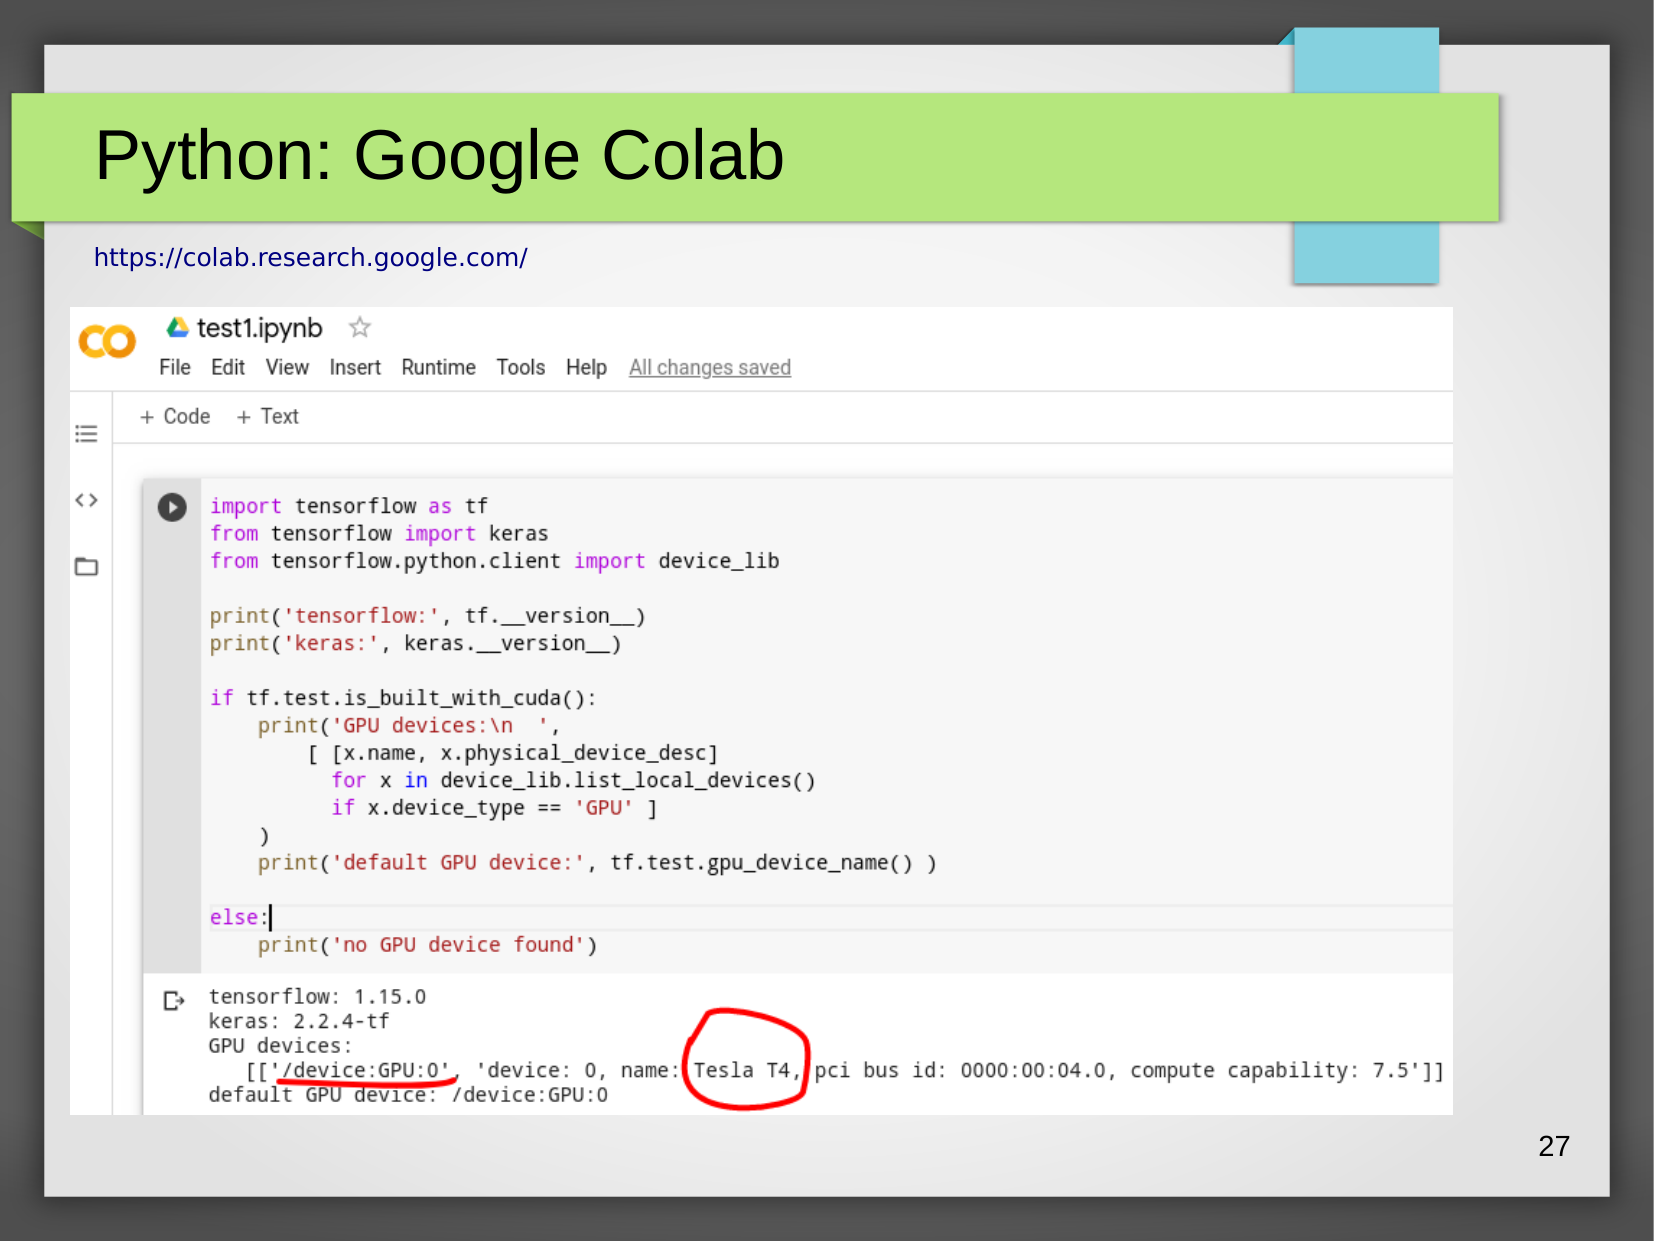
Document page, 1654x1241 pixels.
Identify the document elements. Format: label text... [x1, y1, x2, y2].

picture [0, 0, 1654, 1241]
title Python: Google Colab [94, 108, 1300, 201]
text_box https://colab.research.google.com/ [70, 236, 934, 307]
